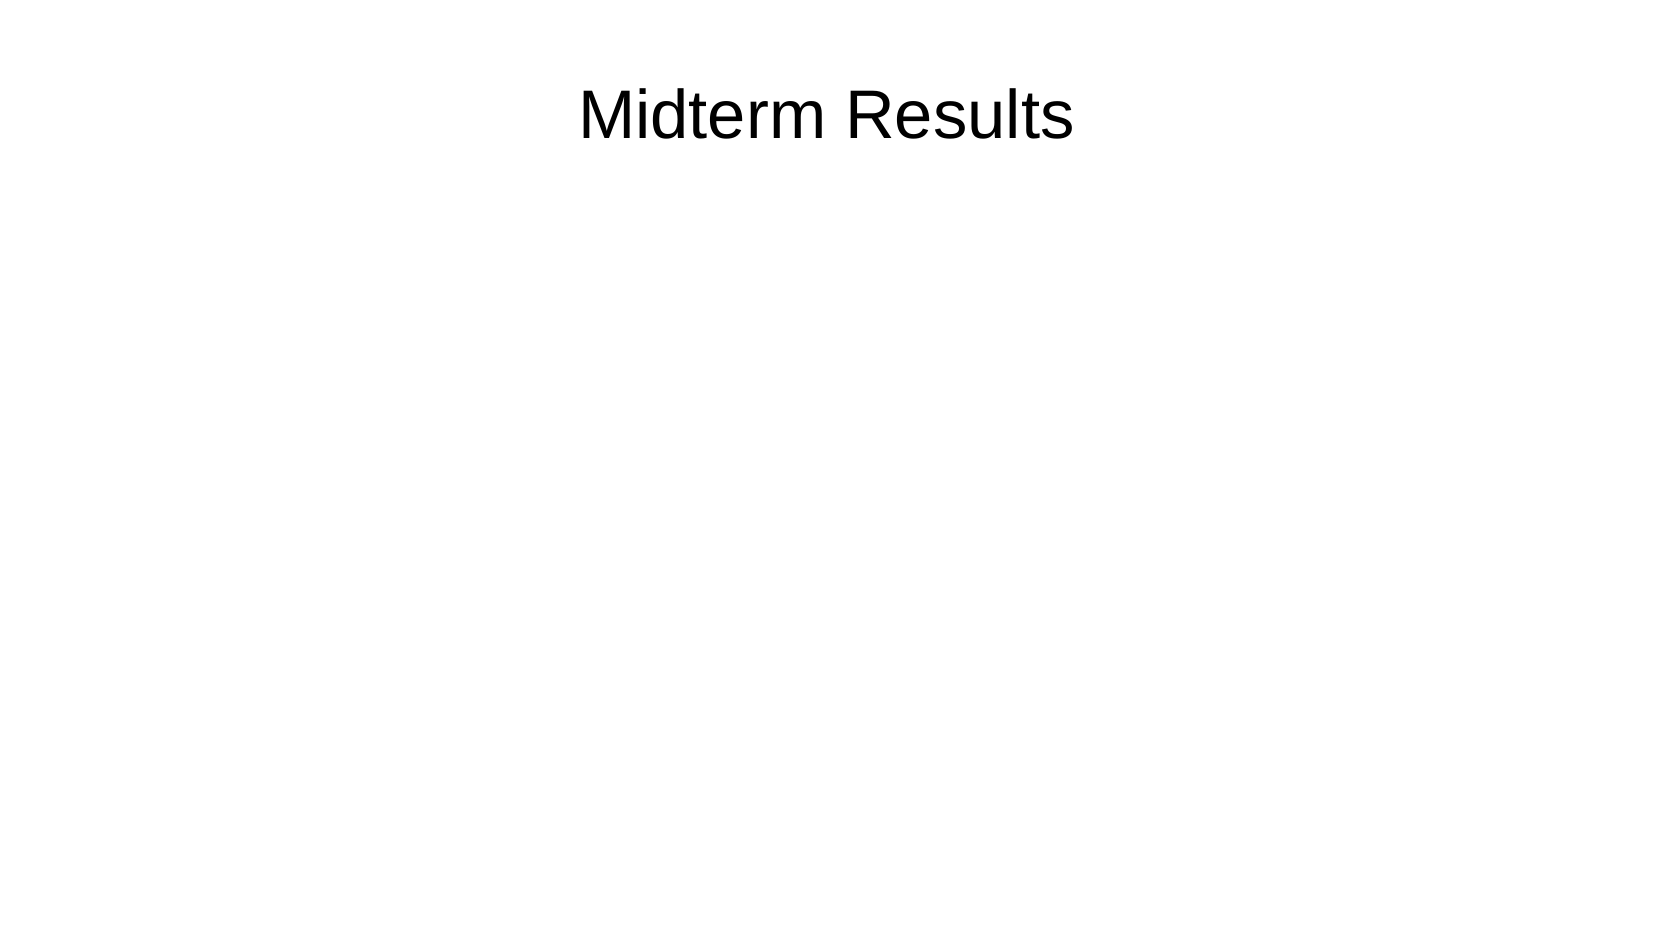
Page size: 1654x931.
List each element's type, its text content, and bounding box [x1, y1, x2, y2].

title Midterm Results [82, 37, 1571, 193]
